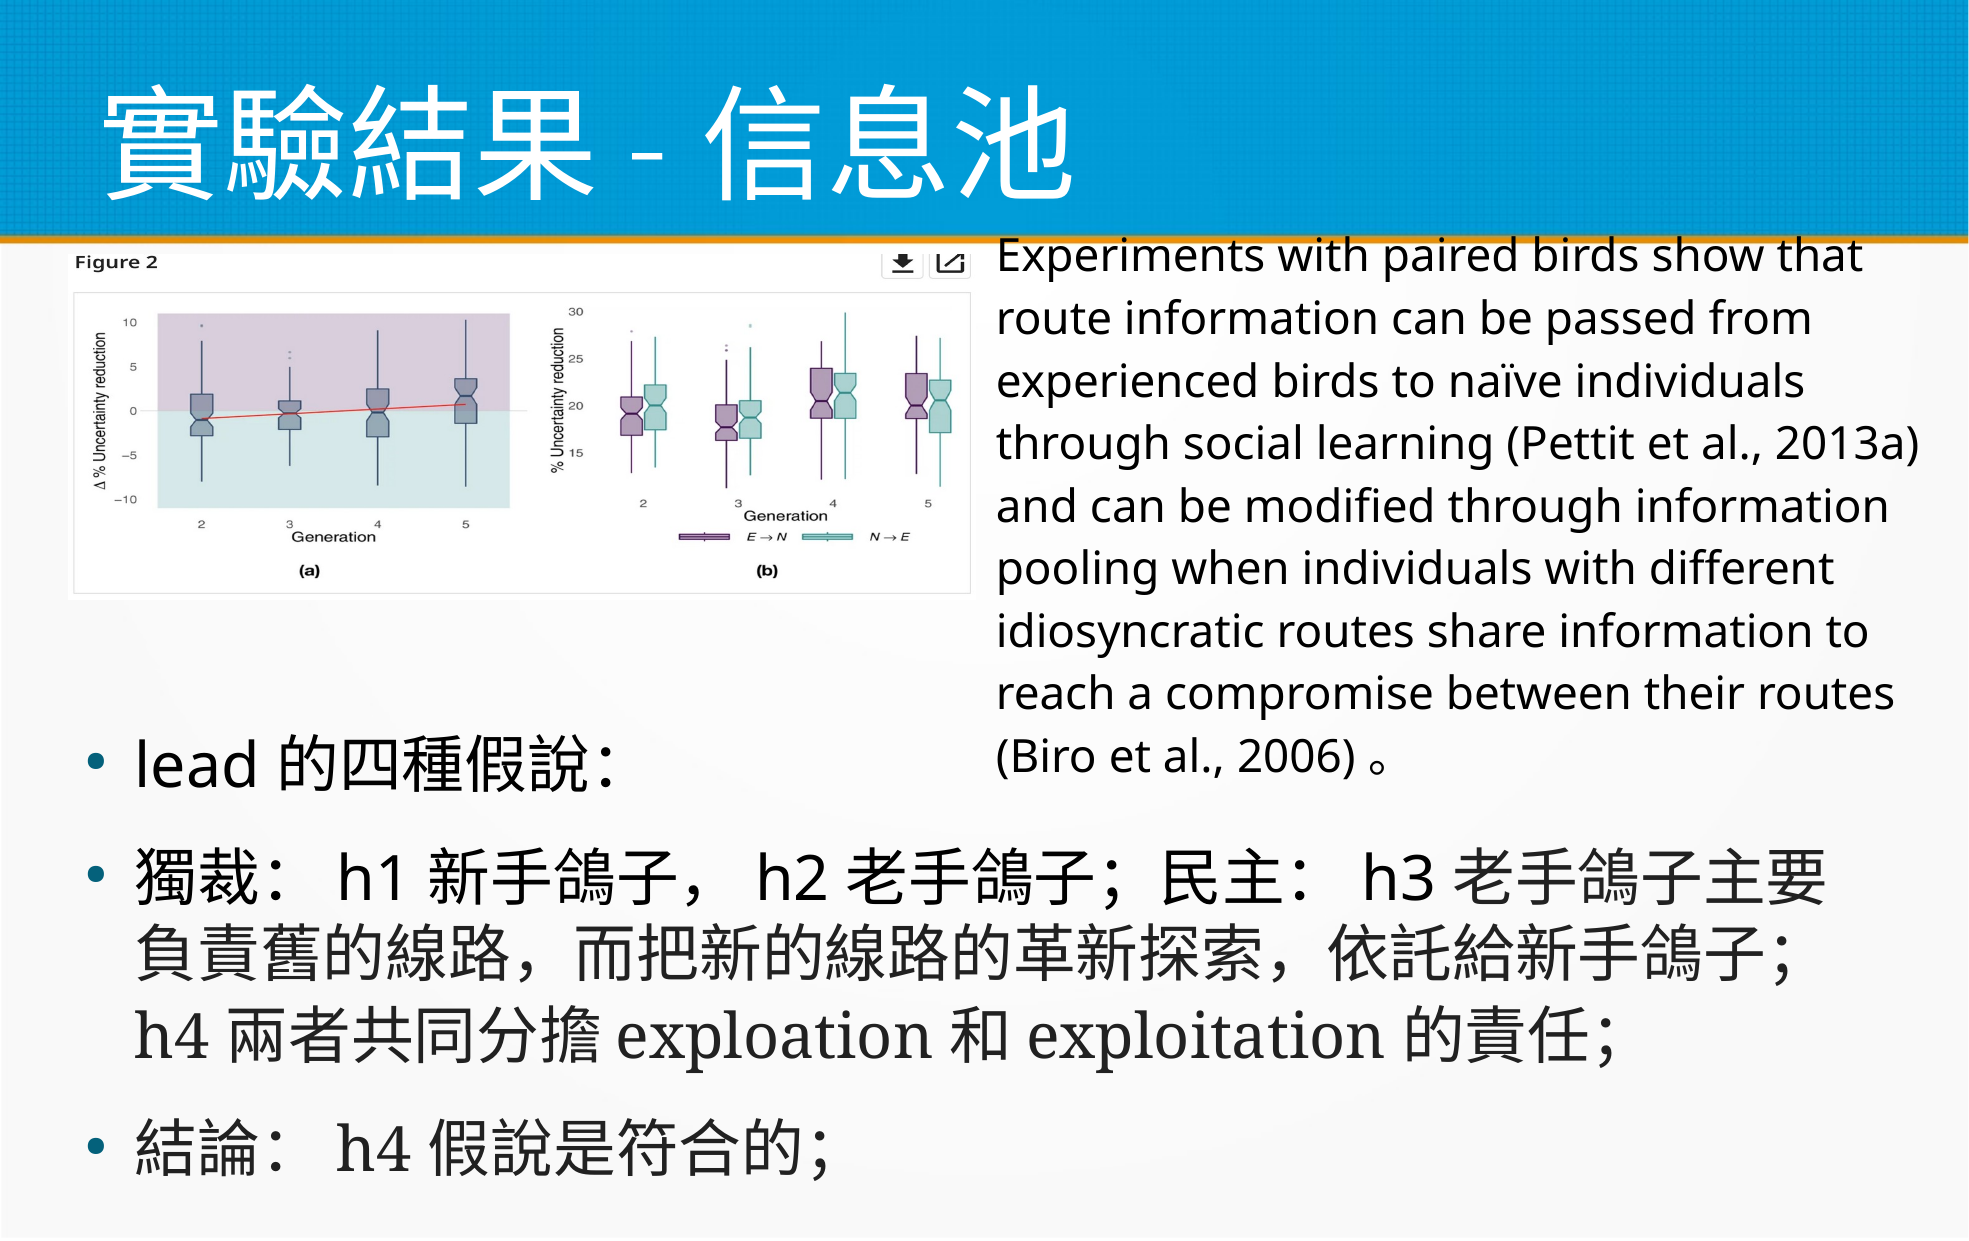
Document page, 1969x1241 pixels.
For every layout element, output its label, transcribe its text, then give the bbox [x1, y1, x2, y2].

picture [0, 233, 1969, 1241]
title 實驗結果-信息池 [98, 19, 1870, 227]
text_box Experiments with paired birds show that route information can be passed from experienced birds to naïve individuals through social learning (Pettit et al., 2013a) and can be modified through information pooling when individuals with different idiosyncratic routes share information to reach a compromise between their routes (Biro et al., 2006)。 [990, 258, 1966, 751]
list lead的四種假說： 獨裁：h1新手鴿子，h2老手鴿子；民主：h3老手鴿子主要負責舊的線路，而把新的線路的革新探索，依託給新手鴿子；h4兩者共同分擔exploation和exploitation的責任； 結論：h4假說是符合的； [68, 720, 1831, 1201]
